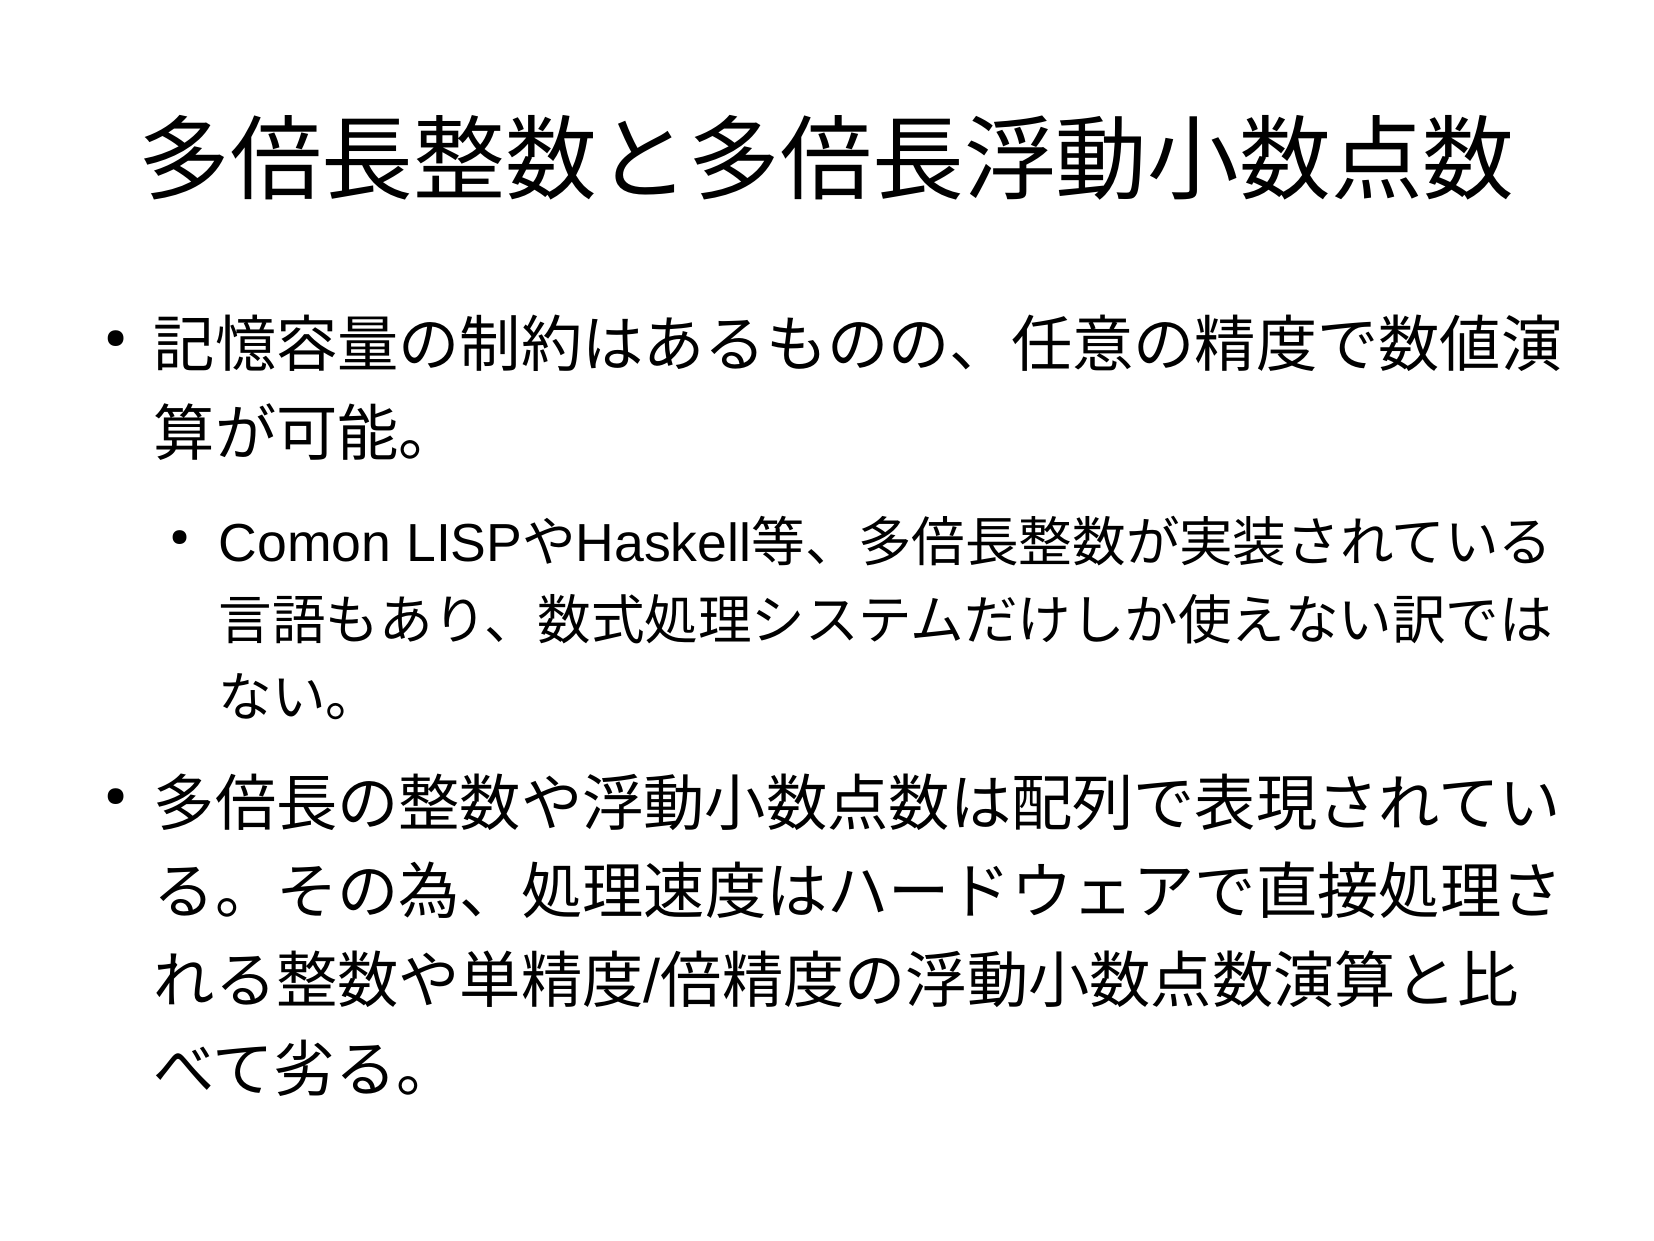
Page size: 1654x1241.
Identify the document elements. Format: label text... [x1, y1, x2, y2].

list 記憶容量の制約はあるものの、任意の精度で数値演算が可能。 Comon LISPやHaskell等、多倍長整数が実装されている言語もあり、数式処理システムだけしか使えない訳ではない。 多倍長の整数や浮動小数点数は配列で表現されている。その為、処理速度はハードウェアで直接処理される整数や単精度/倍精度の浮動小数点数演算と比べて劣る。 [88, 295, 1577, 1114]
title 多倍長整数と多倍長浮動小数点数 [82, 49, 1571, 257]
